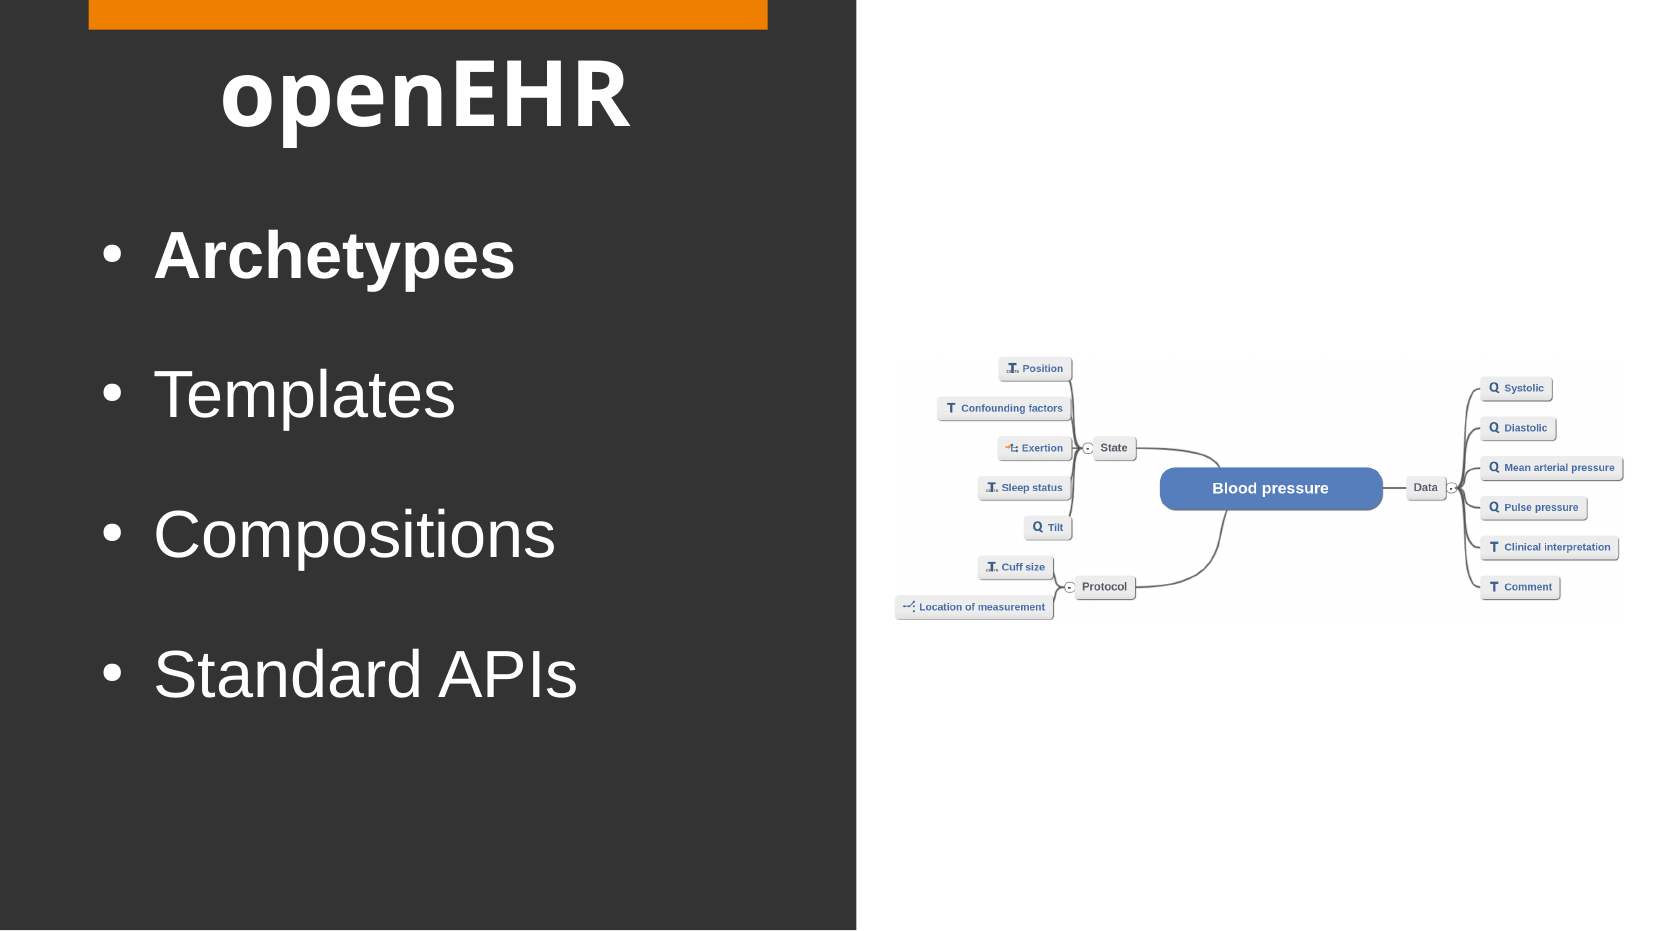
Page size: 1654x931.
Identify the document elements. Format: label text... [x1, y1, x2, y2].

list Archetypes Templates Compositions Standard APIs [82, 217, 768, 857]
title openEHR [82, 13, 768, 169]
picture [893, 354, 1625, 620]
text_box [0, 0, 857, 931]
